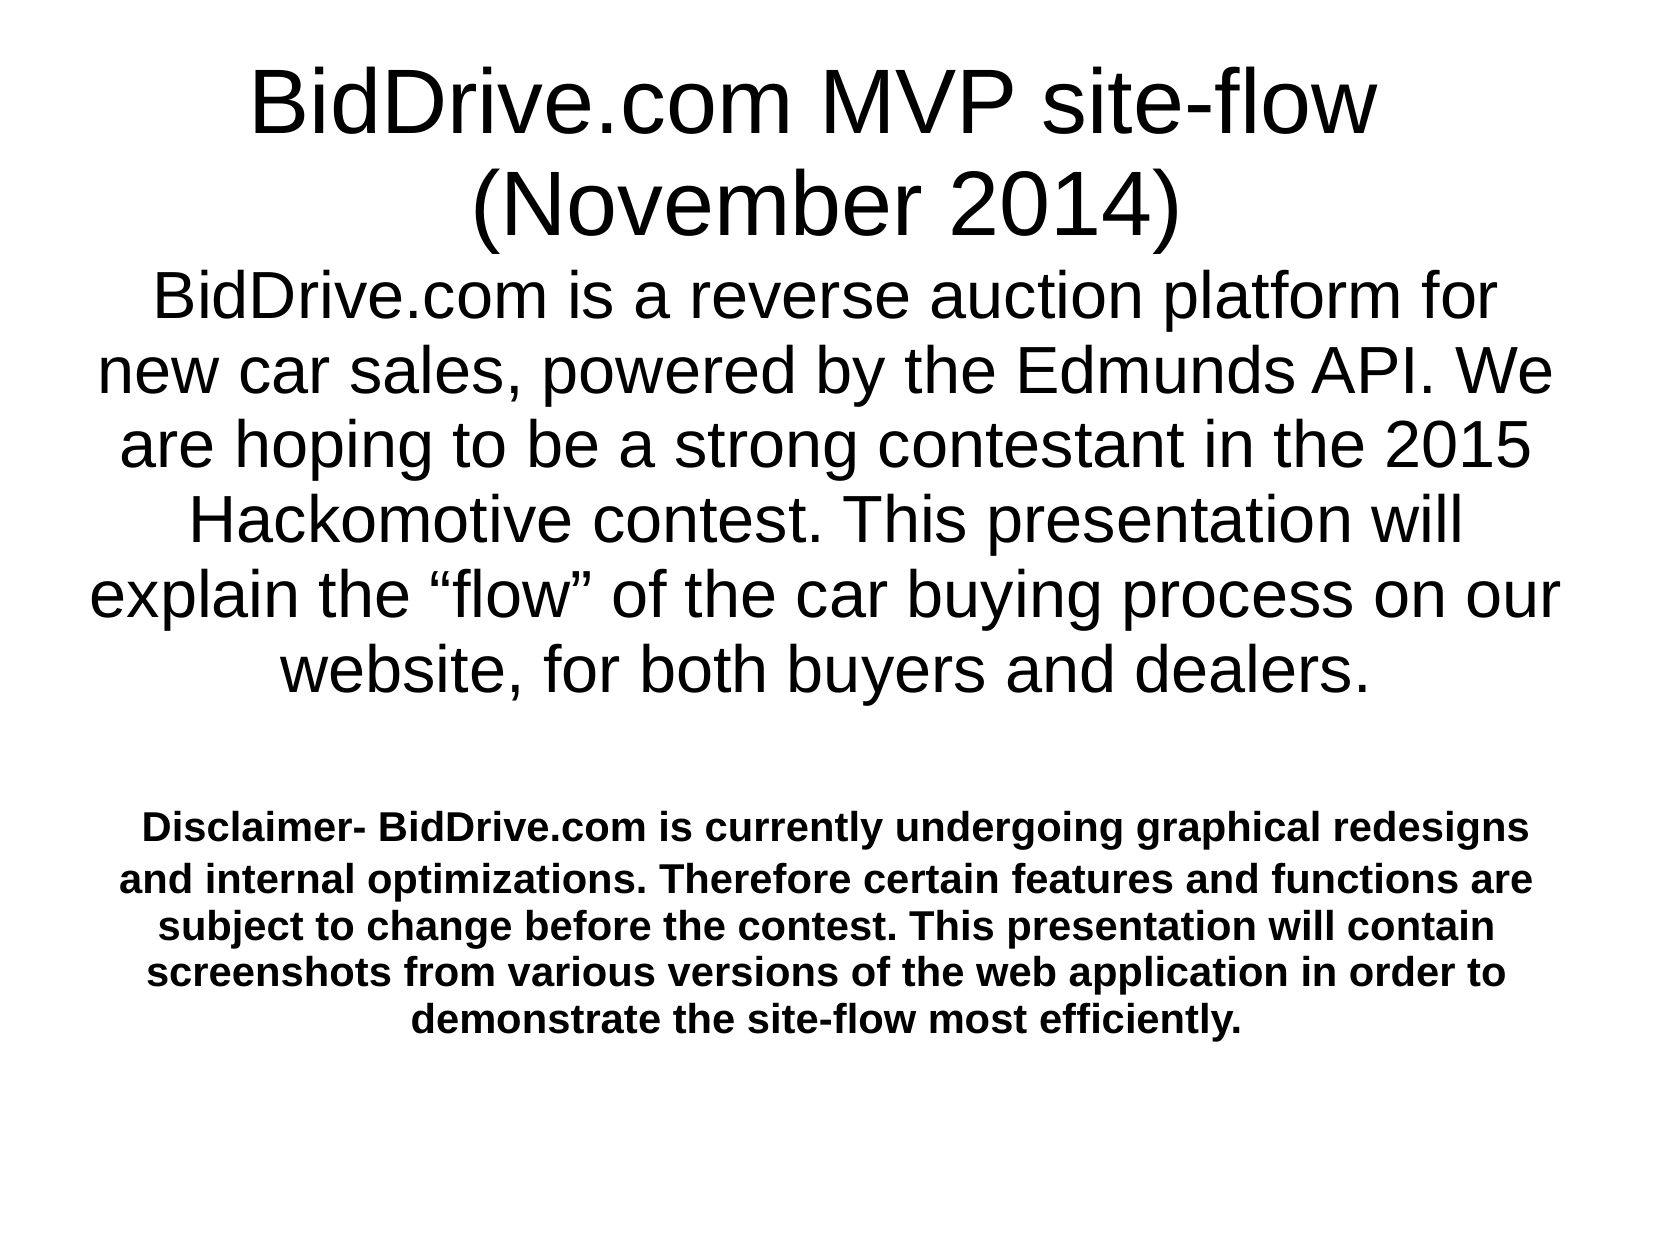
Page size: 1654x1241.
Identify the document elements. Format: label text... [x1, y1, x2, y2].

title BidDrive.com MVP site-flow (November 2014) [82, 49, 1571, 257]
subtitle BidDrive.com is a reverse auction platform for new car sales, powered by the Edmunds API. We are hoping to be a strong contestant in the 2015 Hackomotive contest. This presentation will explain the “flow” of the car buying process on our website, for both buyers and dealers. Disclaimer- BidDrive.com is currently undergoing graphical redesigns and internal optimizations. Therefore certain features and functions are subject to change before the contest. This presentation will contain screenshots from various versions of the web application in order to demonstrate the site-flow most efficiently. [82, 257, 1571, 1042]
